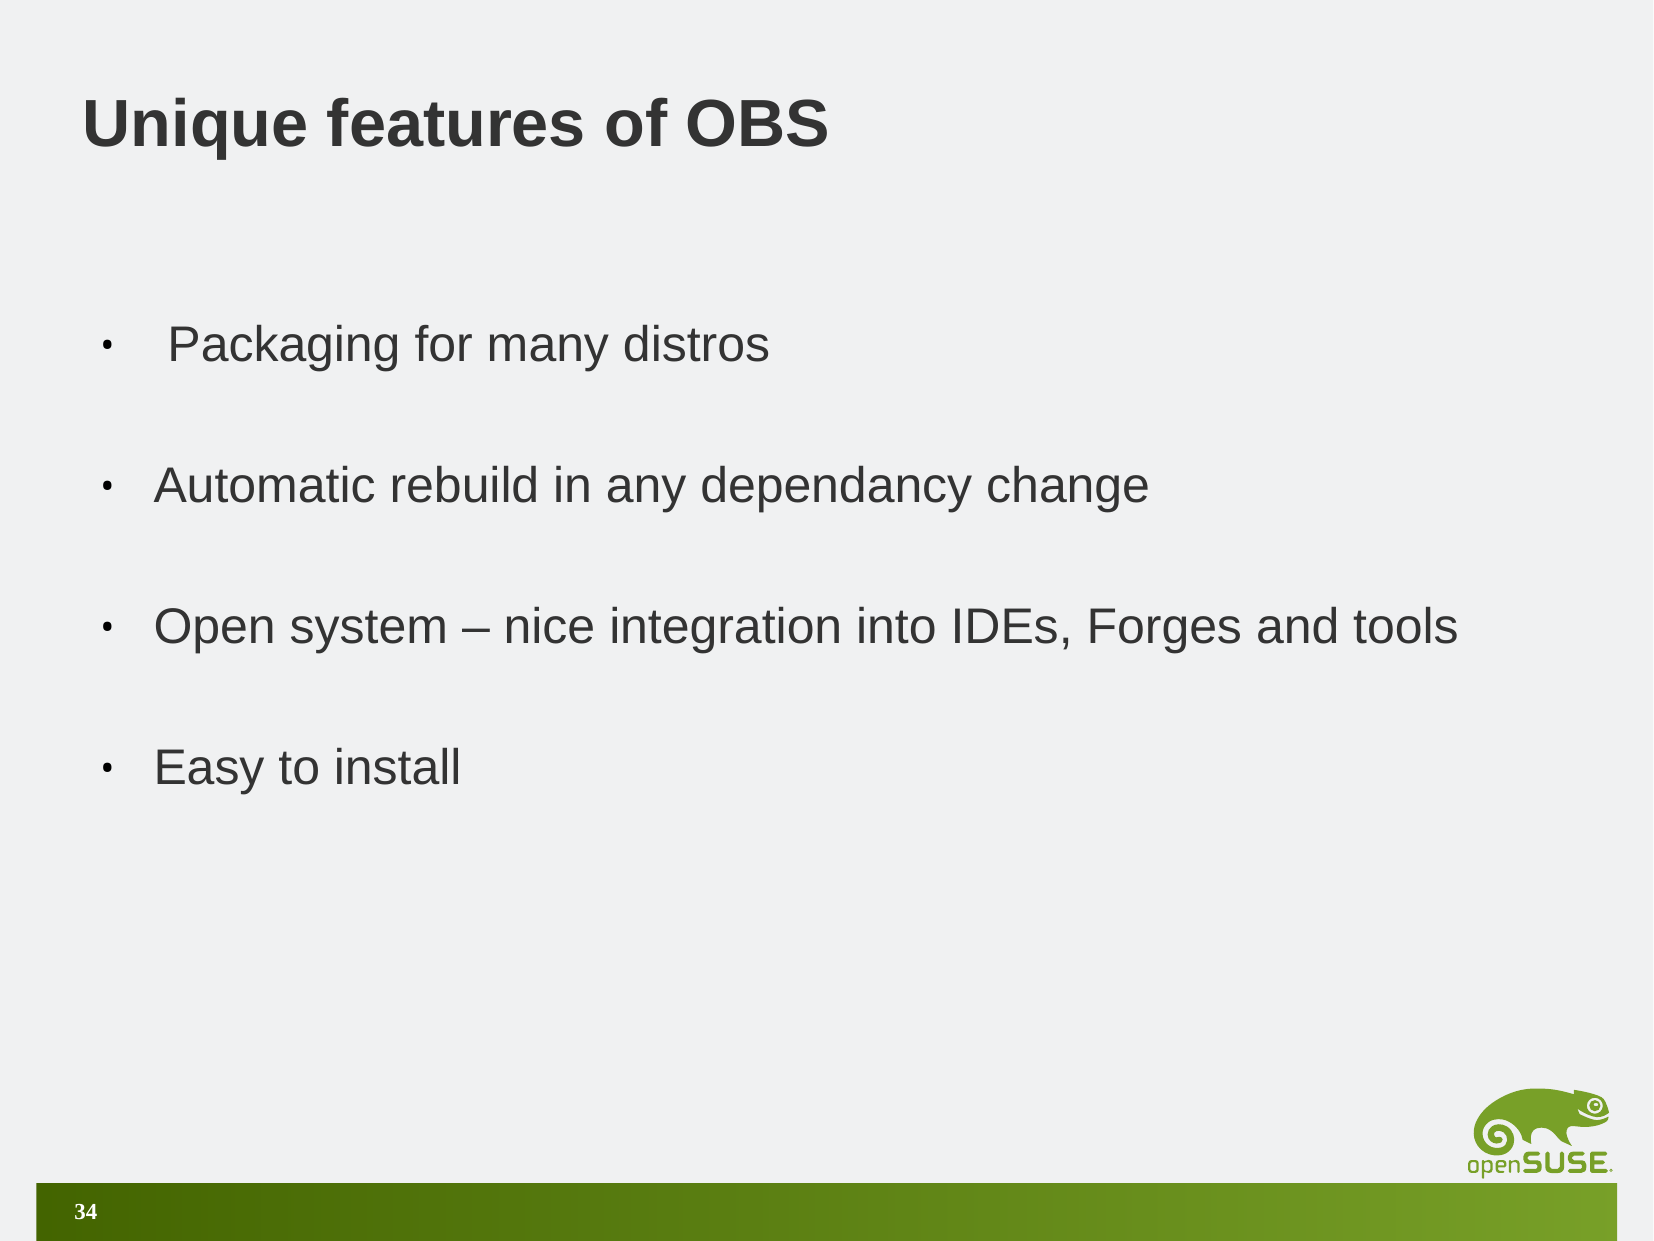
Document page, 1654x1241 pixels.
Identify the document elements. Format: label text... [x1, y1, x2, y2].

title Unique features of OBS [82, 49, 1571, 198]
list Packaging for many distros Automatic rebuild in any dependancy change Open system – nice integration into IDEs, Forges and tools Easy to install [82, 231, 1571, 1050]
picture [0, 0, 1654, 1241]
